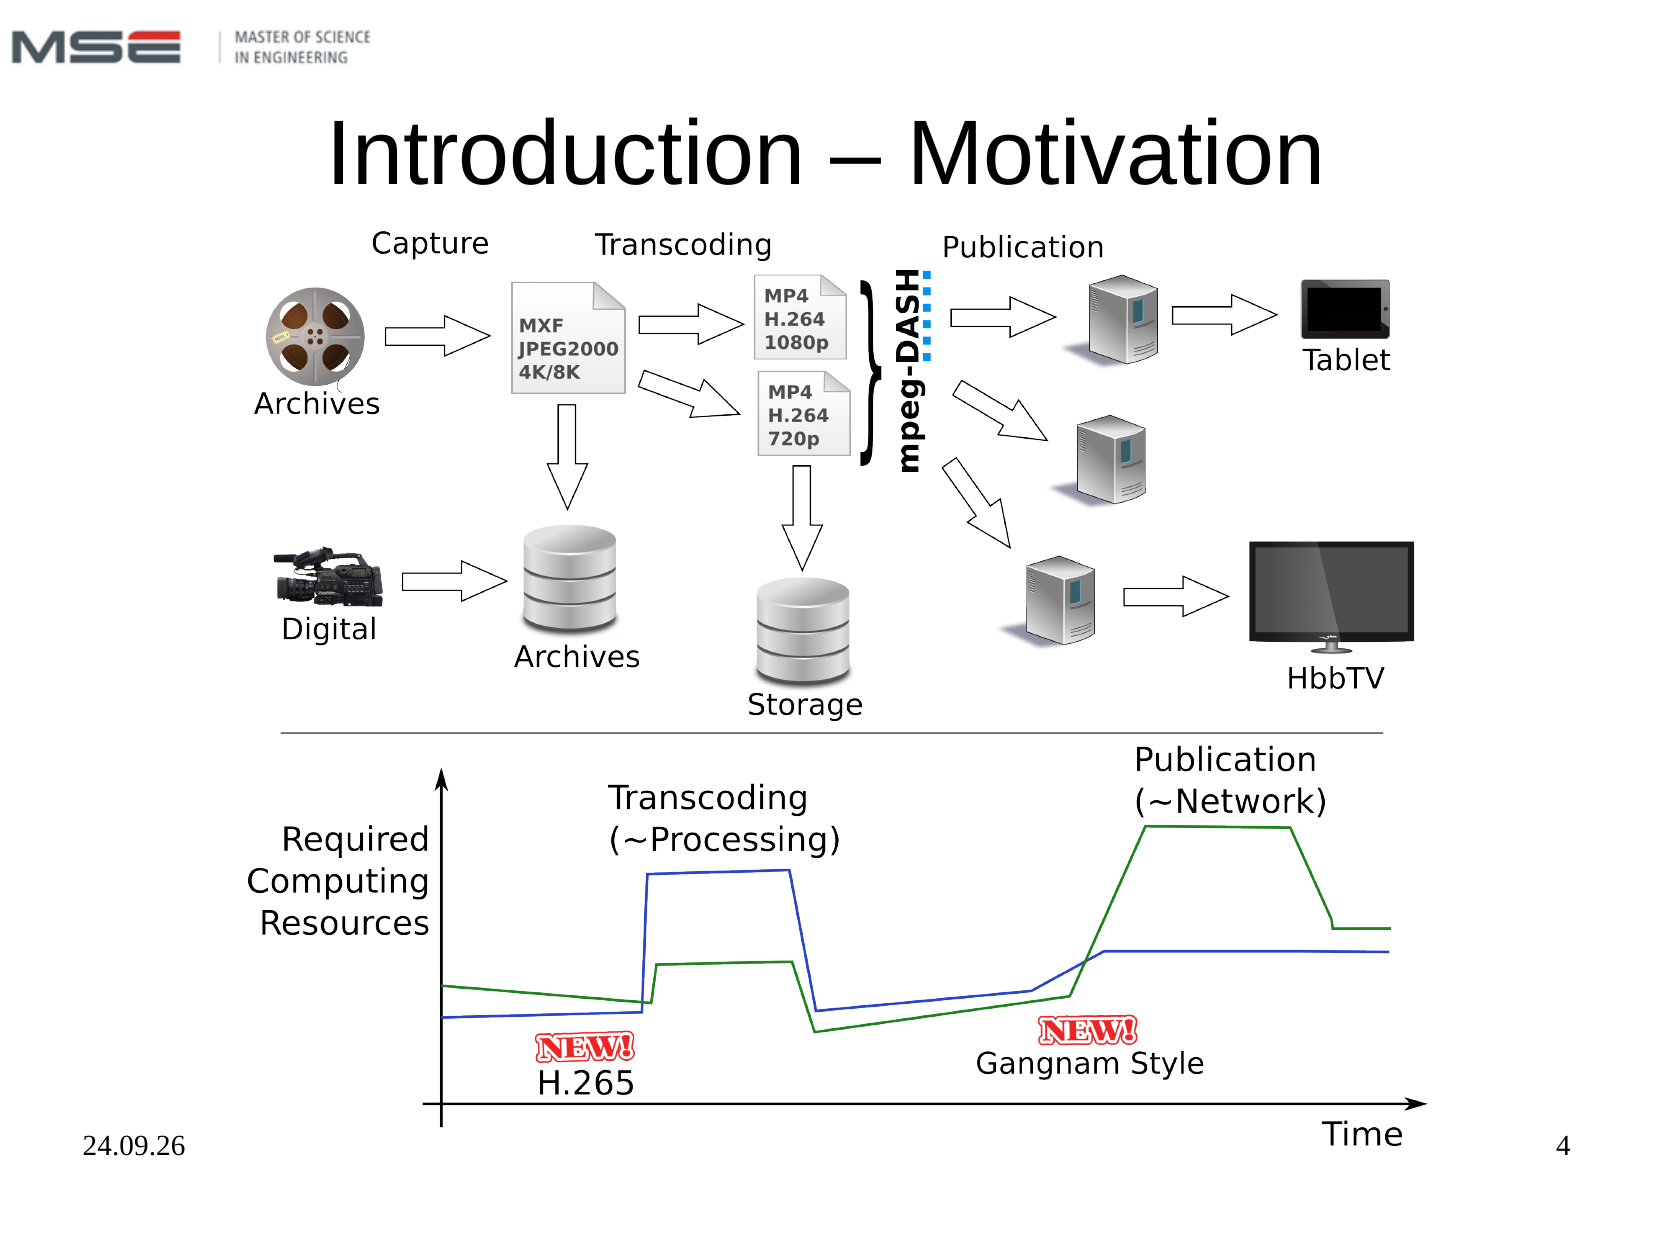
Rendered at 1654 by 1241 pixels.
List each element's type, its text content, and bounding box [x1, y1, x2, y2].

picture [3, 0, 402, 107]
picture [248, 231, 1428, 1146]
title Introduction – Motivation [82, 49, 1571, 257]
